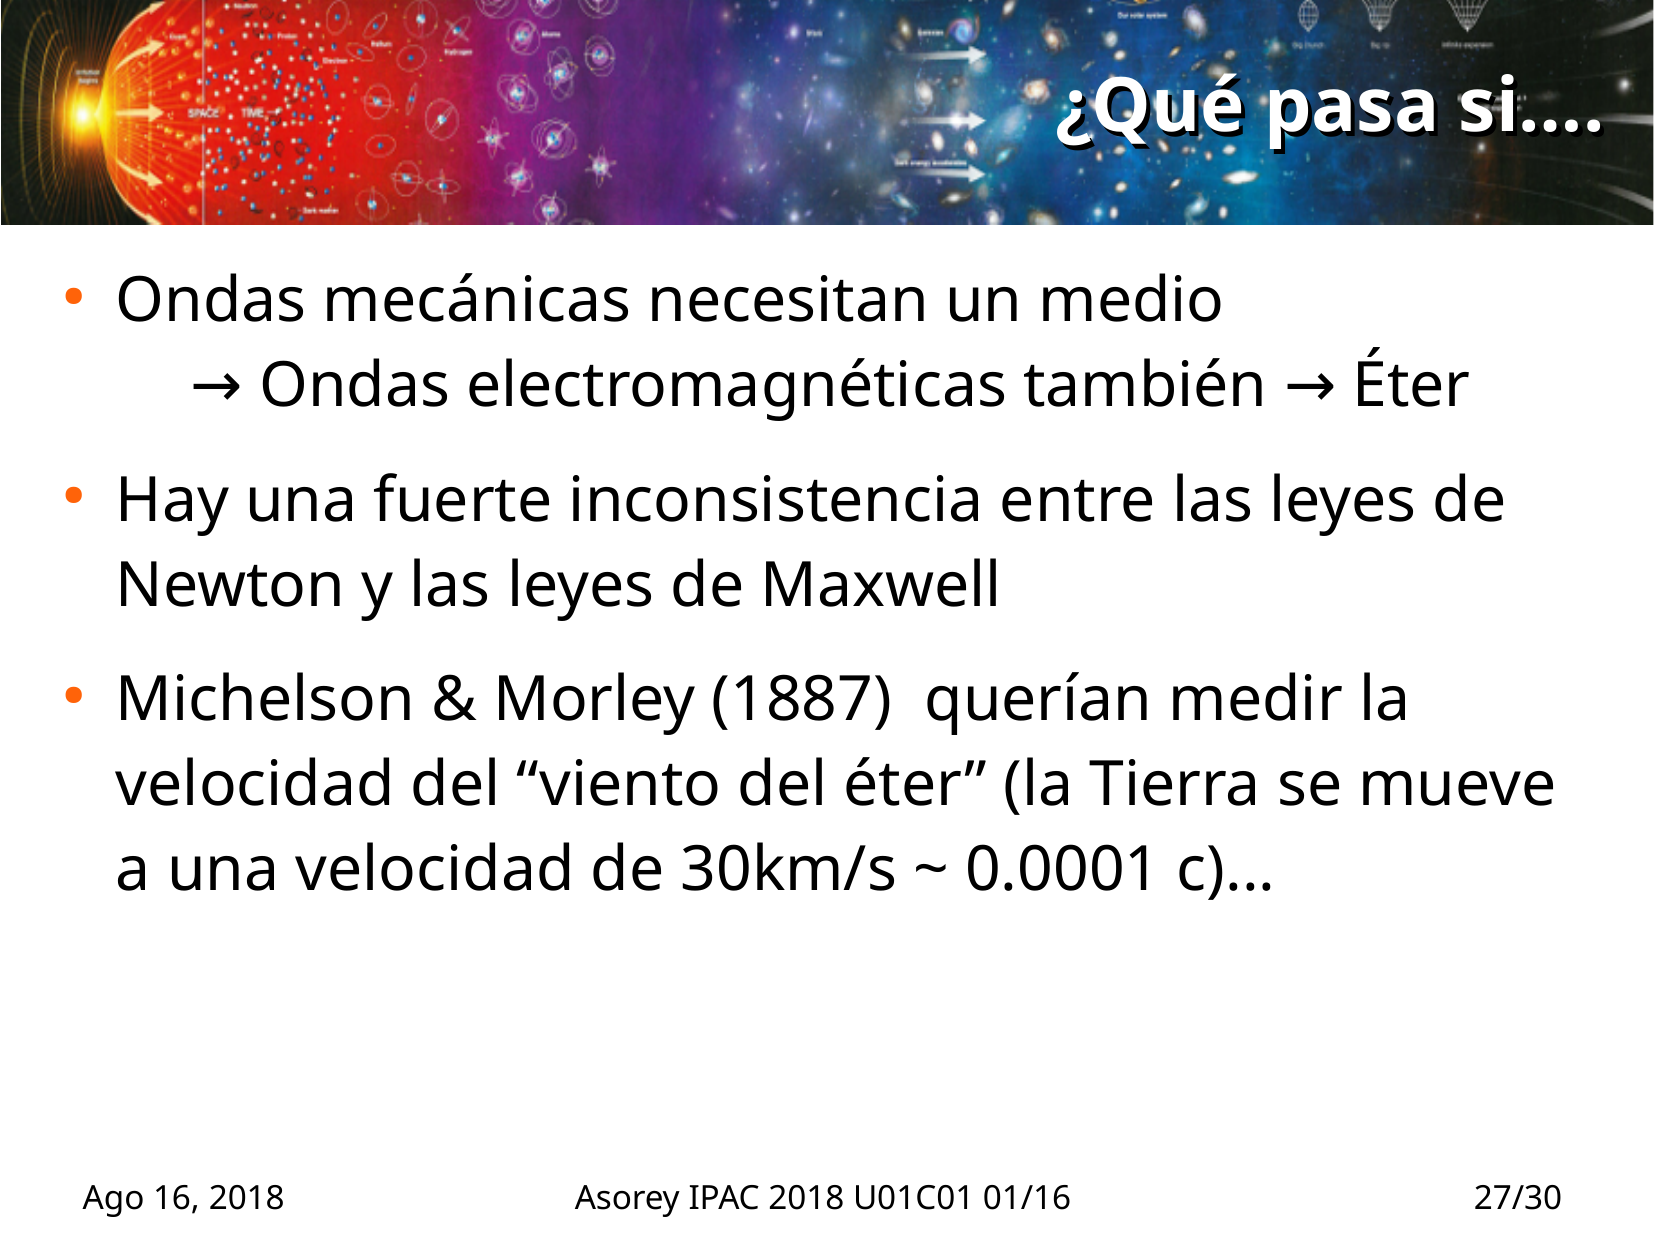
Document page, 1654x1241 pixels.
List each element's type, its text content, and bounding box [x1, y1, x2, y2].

picture [1, 0, 1654, 225]
title ¿Qué pasa si…. [45, 15, 1606, 191]
list Ondas mecánicas necesitan un medio → Ondas electromagnéticas también → Éter Hay una fuerte inconsistencia entre las leyes de Newton y las leyes de Maxwell Michelson & Morley (1887) querían medir la velocidad del “viento del éter” (la Tierra se mueve a una velocidad de 30km/s ~ 0.0001 c)... [45, 255, 1606, 1156]
